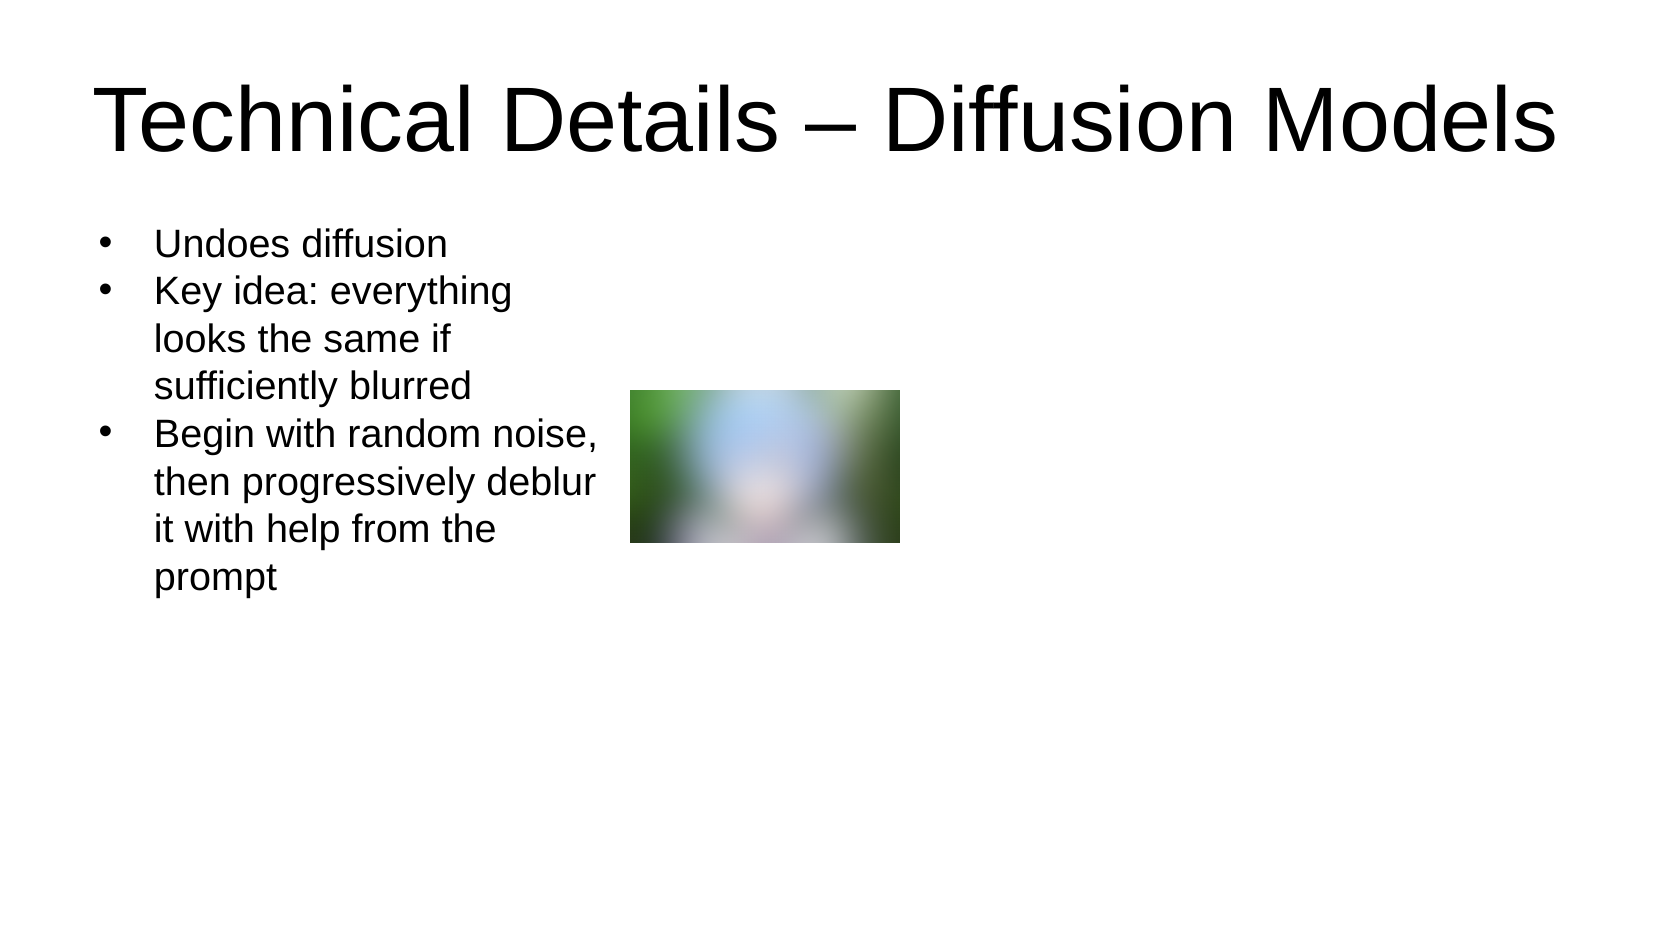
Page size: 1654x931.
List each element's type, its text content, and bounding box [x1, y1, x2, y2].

list Undoes diffusion Key idea: everything looks the same if sufficiently blurred Begin with random noise, then progressively deblur it with help from the prompt [82, 217, 615, 757]
title Technical Details – Diffusion Models [82, 37, 1571, 193]
picture [630, 390, 900, 543]
